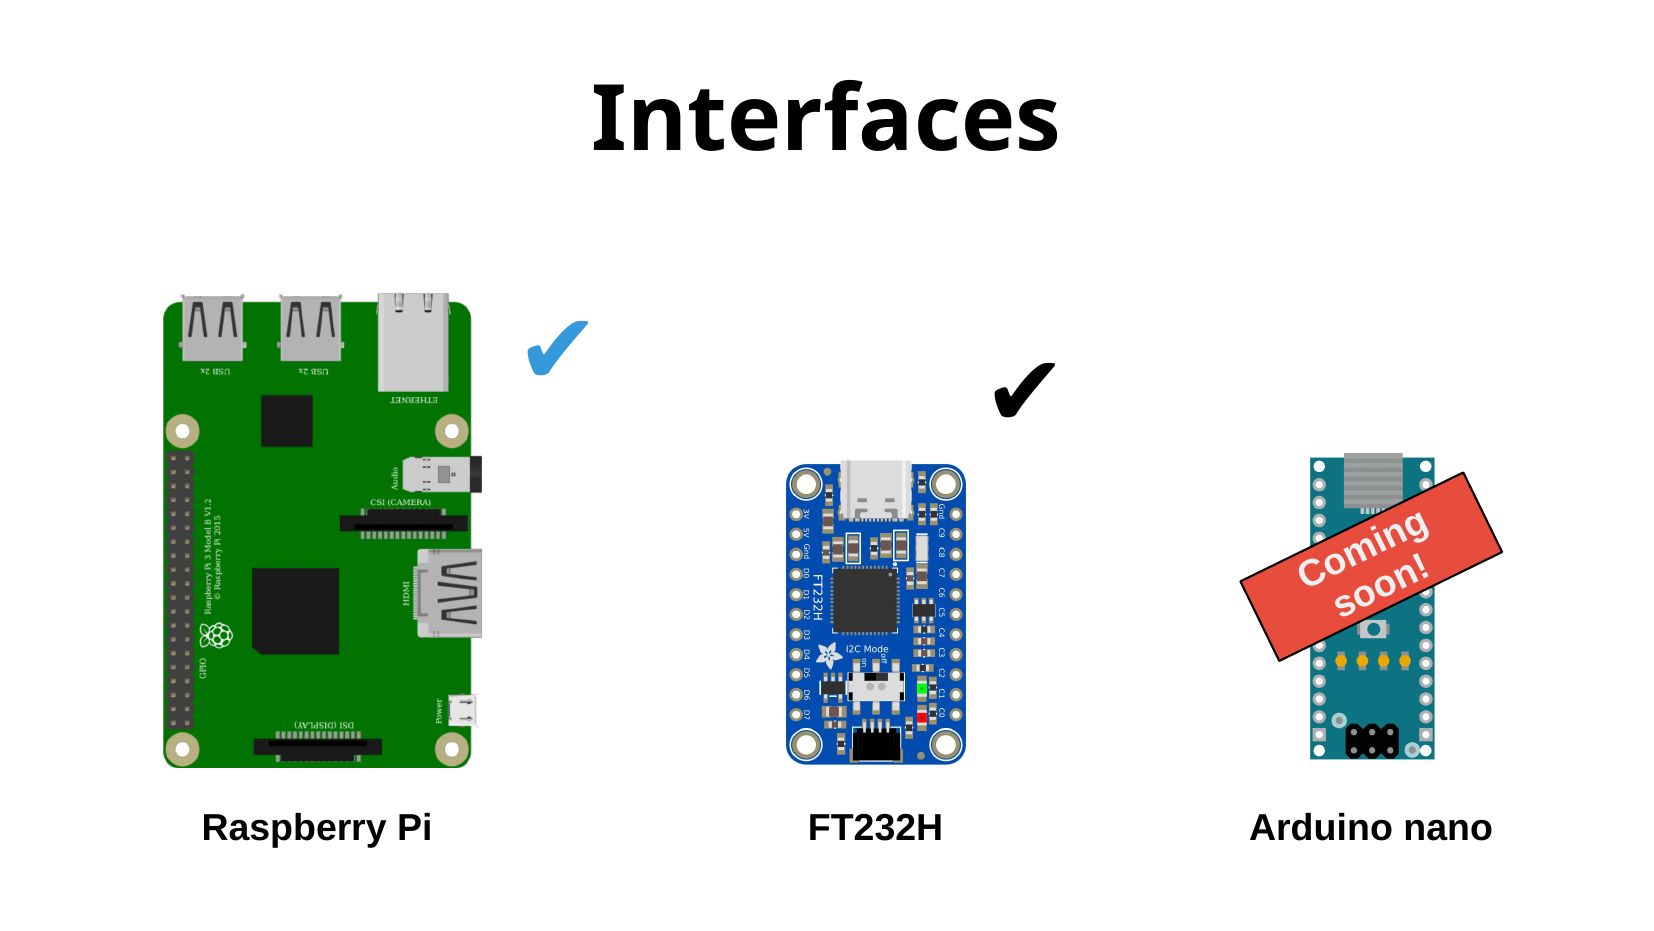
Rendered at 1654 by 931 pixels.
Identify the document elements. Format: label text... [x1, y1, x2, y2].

picture [147, 292, 487, 768]
picture [1306, 442, 1437, 548]
text_box ✔ [968, 328, 1146, 455]
text_box ✔ [501, 286, 680, 414]
text_box Arduino nano [1234, 799, 1509, 857]
text_box Coming soon! [1240, 472, 1503, 661]
picture [1306, 585, 1437, 768]
title Interfaces [82, 37, 1571, 193]
text_box FT232H [793, 799, 958, 857]
picture [782, 454, 969, 768]
text_box Raspberry Pi [186, 799, 448, 857]
